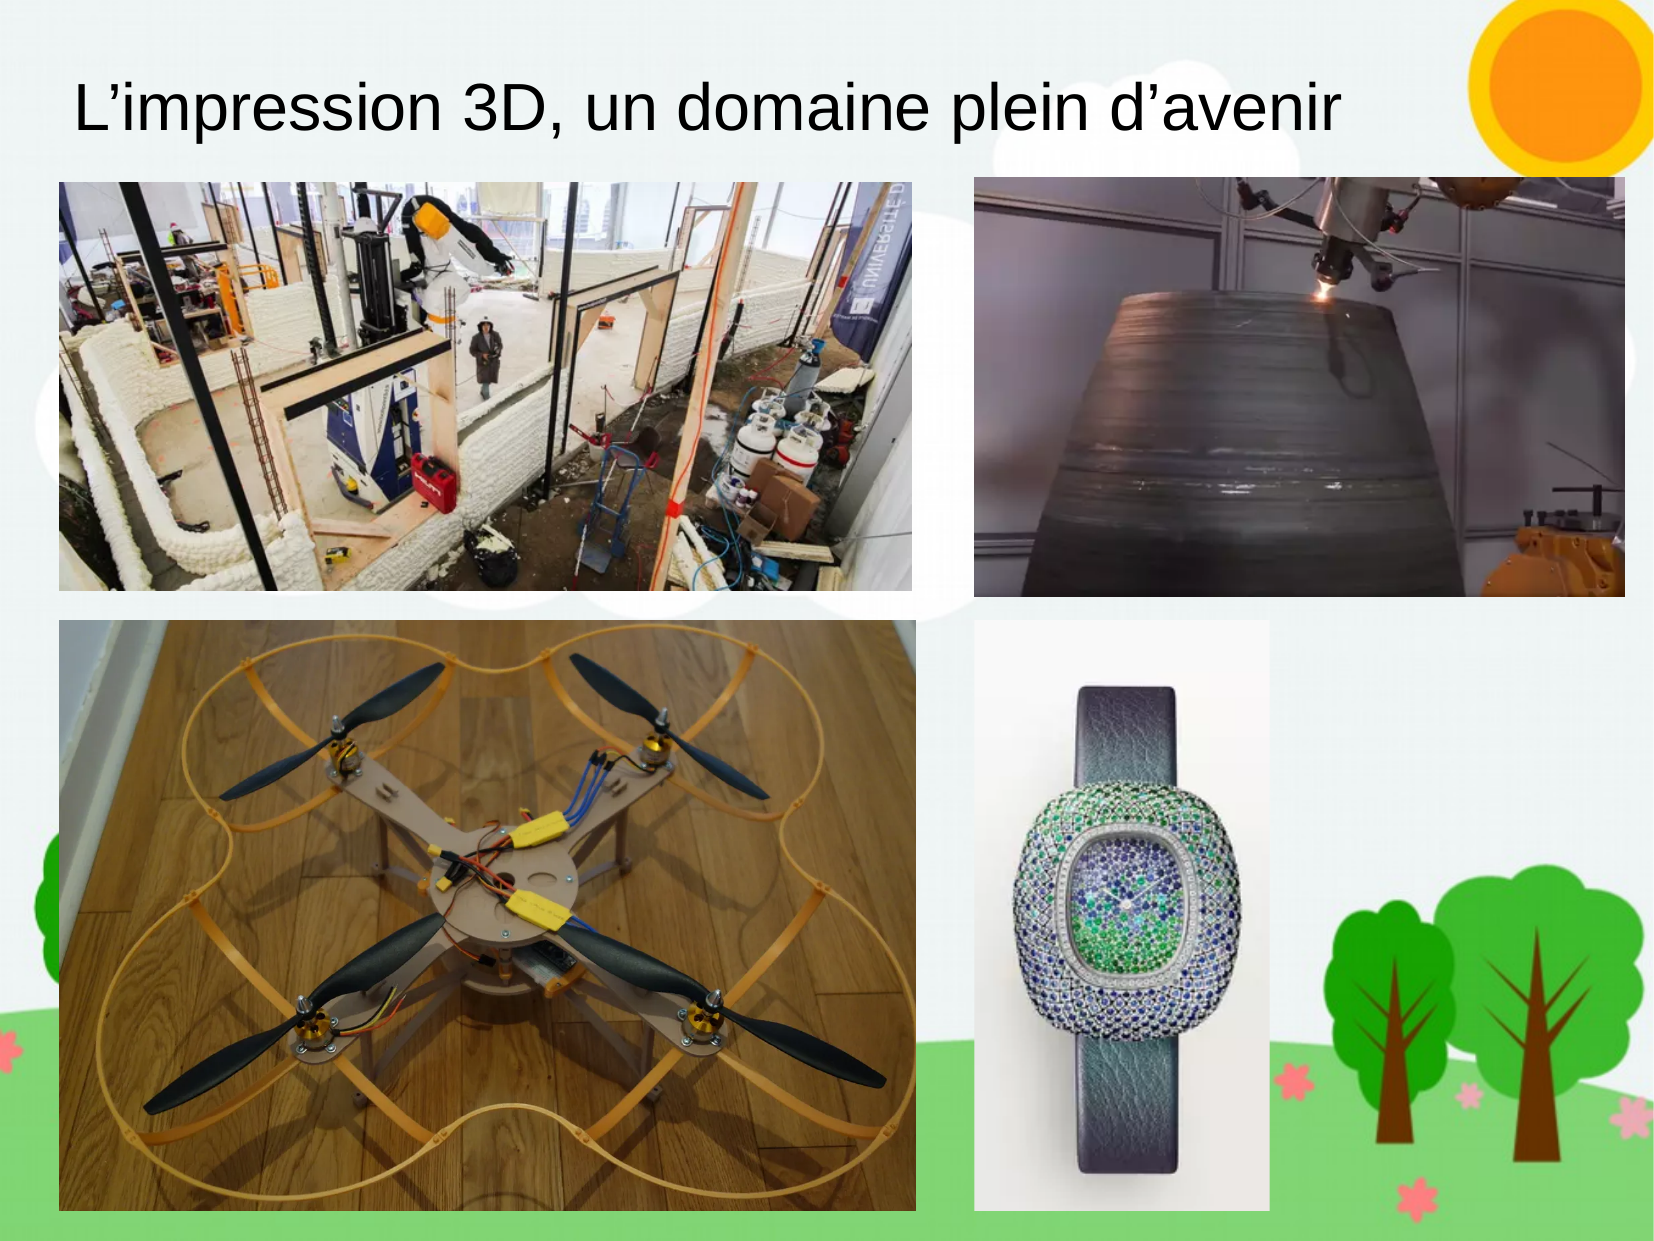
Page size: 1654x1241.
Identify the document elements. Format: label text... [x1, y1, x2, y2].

subtitle L’impression 3D, un domaine plein d’avenir [0, 0, 1418, 215]
picture [0, 0, 1654, 1241]
